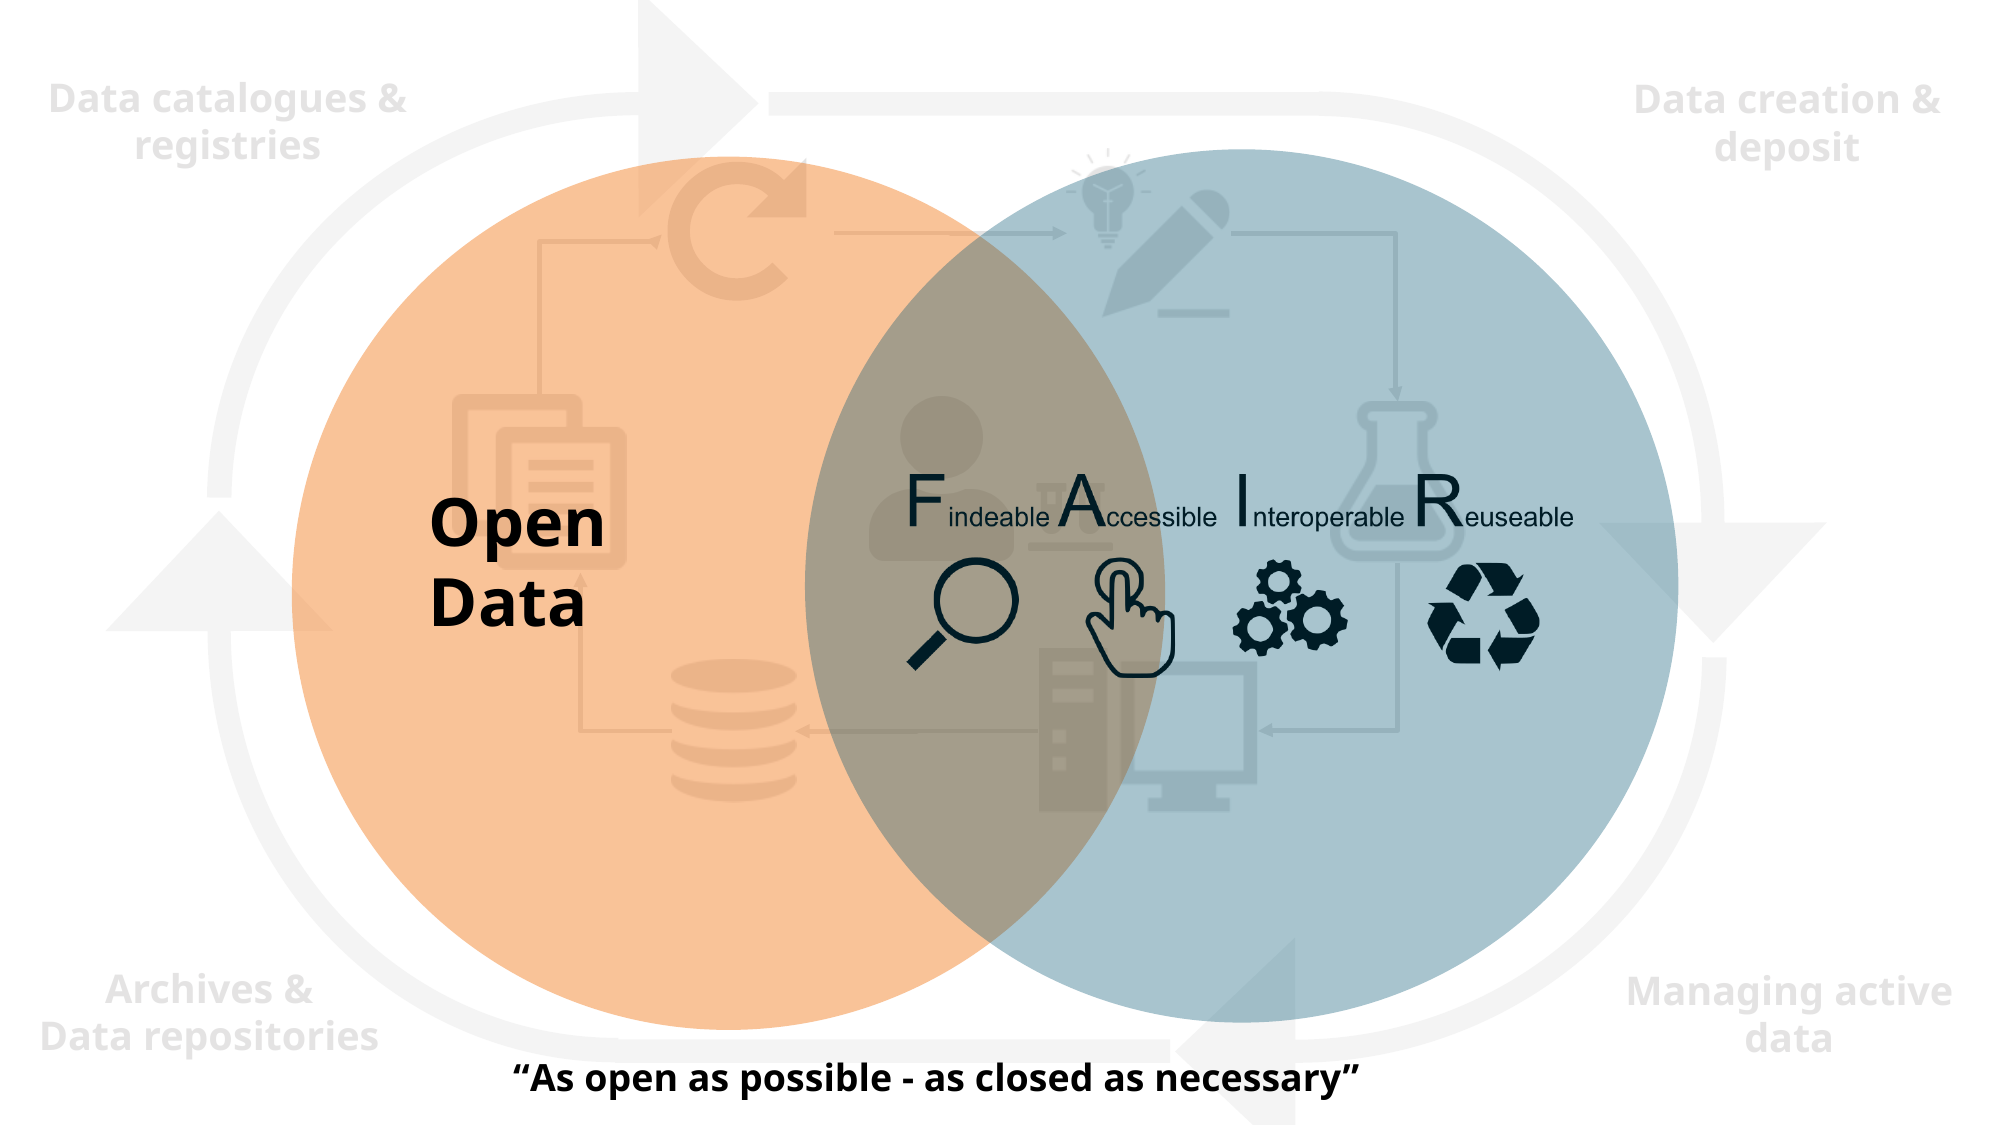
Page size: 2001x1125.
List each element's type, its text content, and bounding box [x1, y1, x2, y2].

text_box [0, 0, 2001, 1125]
text_box “As open as possible - as closed as necessary” [498, 1039, 1538, 1125]
text_box Open Data [413, 465, 669, 690]
